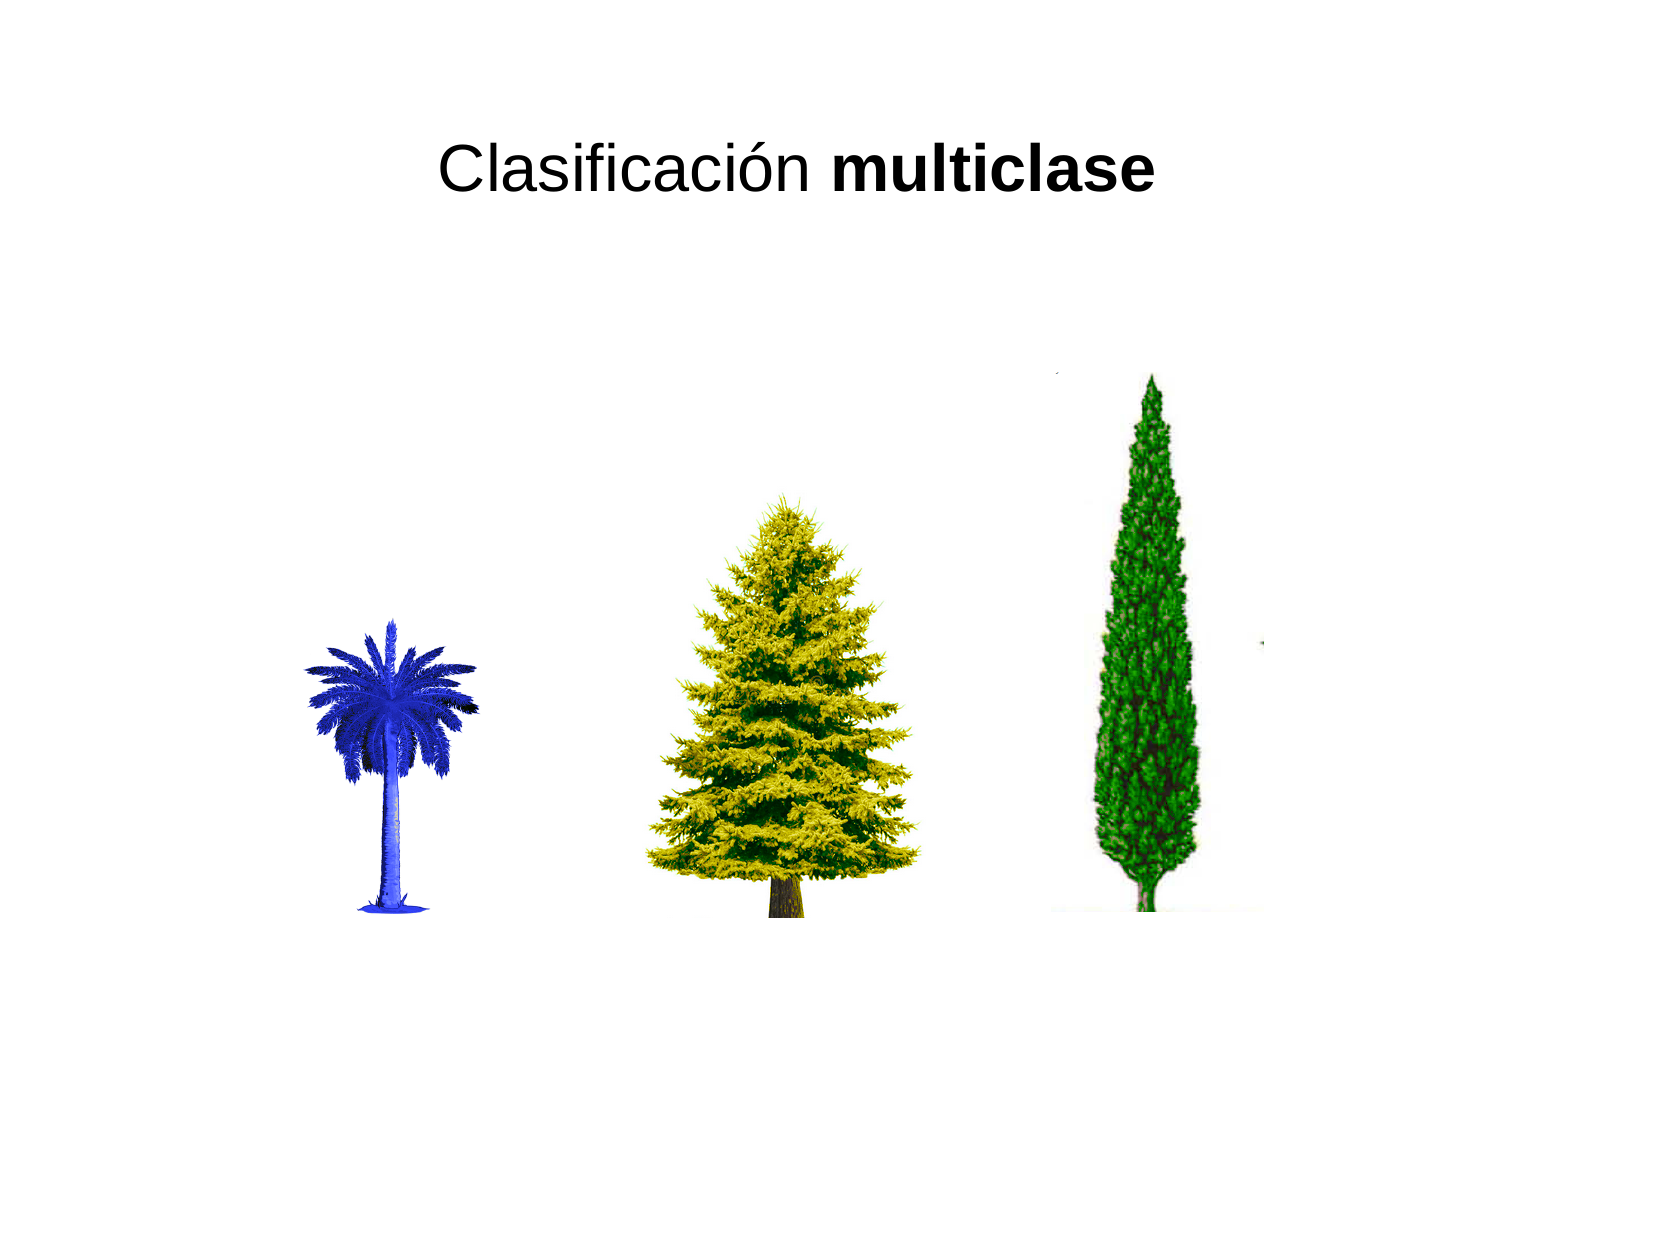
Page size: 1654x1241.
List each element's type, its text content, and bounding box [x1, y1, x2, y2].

picture [625, 484, 937, 918]
picture [289, 614, 513, 916]
title Clasificación multiclase [366, 76, 1229, 260]
picture [1051, 372, 1264, 912]
